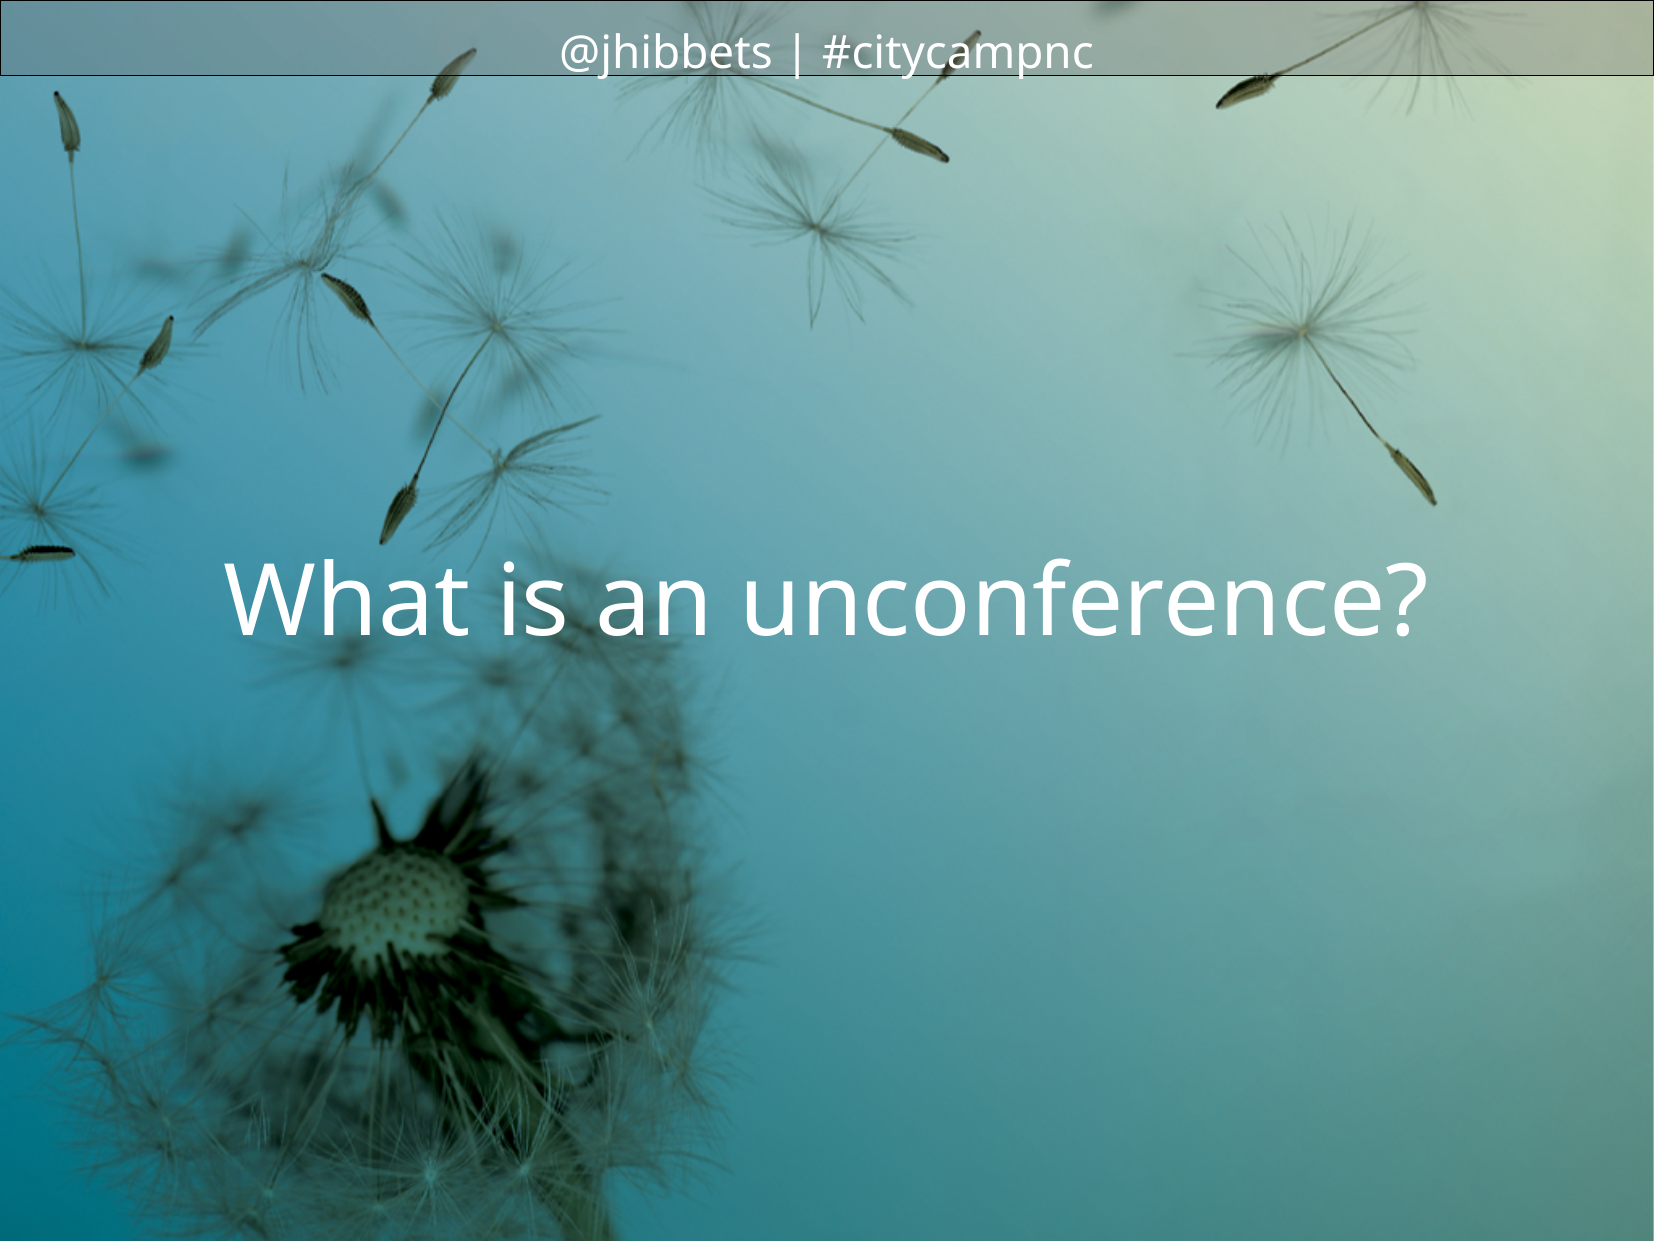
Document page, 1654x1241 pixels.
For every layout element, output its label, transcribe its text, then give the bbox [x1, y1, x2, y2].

picture [0, 76, 1654, 1241]
subtitle What is an unconference? [82, 84, 1571, 1109]
